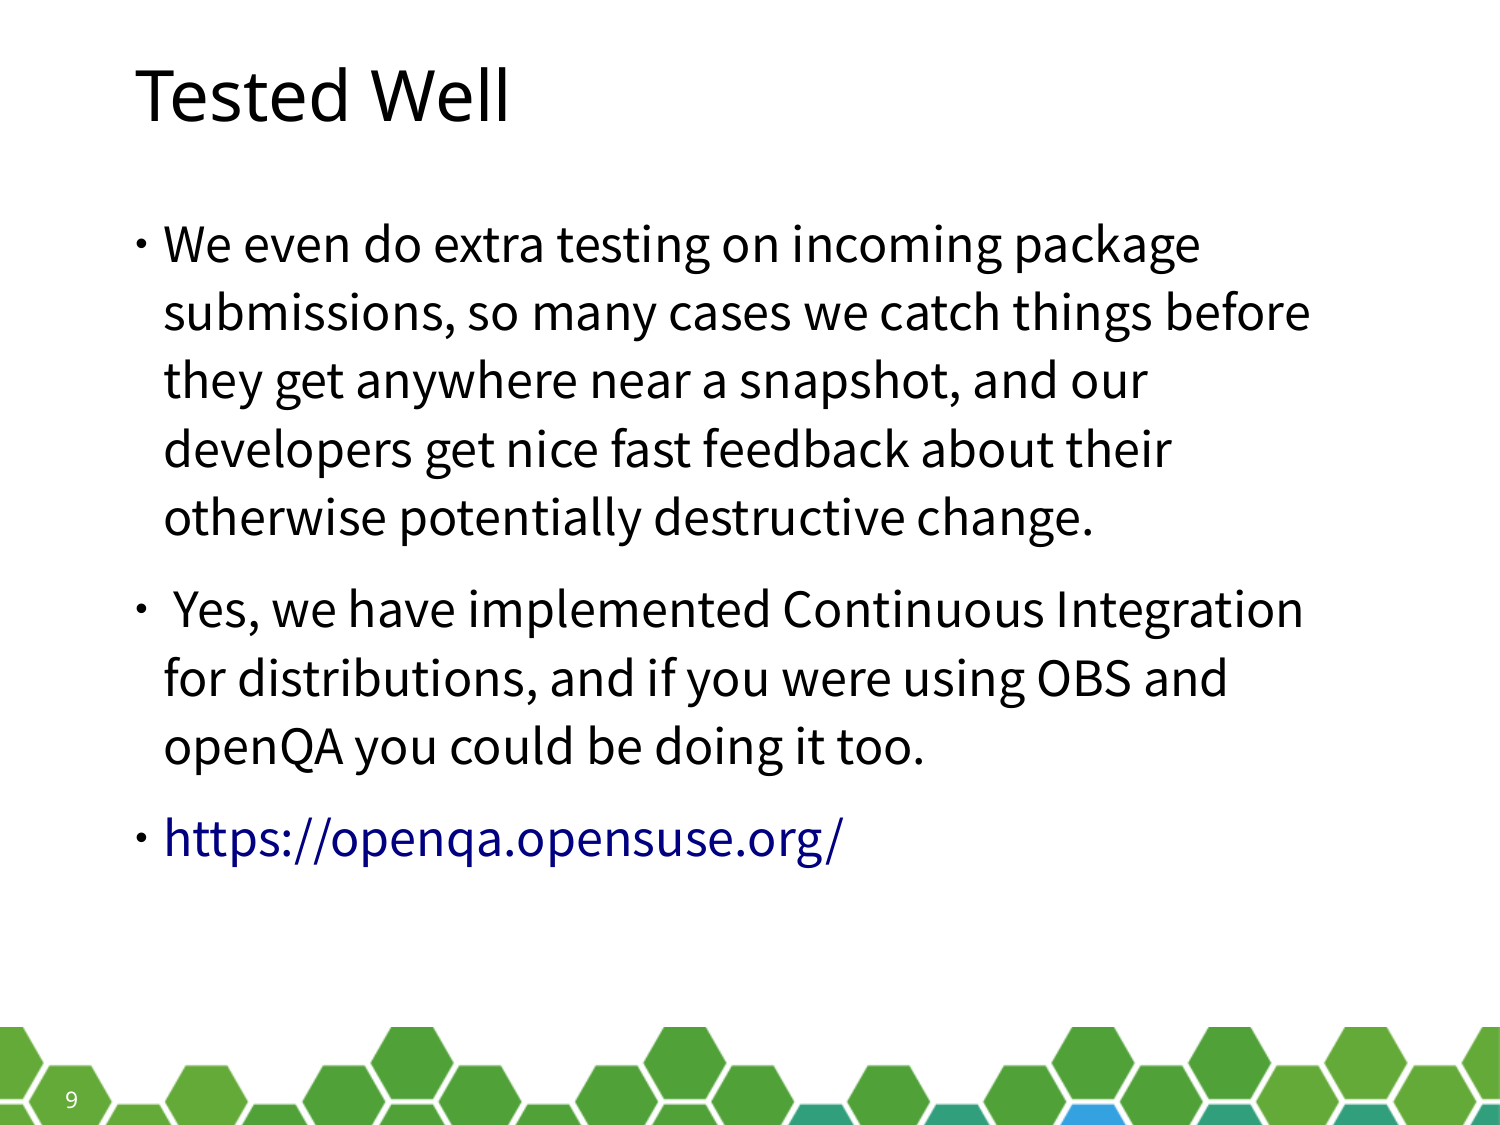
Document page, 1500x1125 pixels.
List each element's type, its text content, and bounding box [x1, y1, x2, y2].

picture [0, 1027, 1500, 1125]
title Tested Well [135, 12, 1372, 175]
list We even do extra testing on incoming package submissions, so many cases we catch things before they get anywhere near a snapshot, and our developers get nice fast feedback about their otherwise potentially destructive change. Yes, we have implemented Continuous Integration for distributions, and if you were using OBS and openQA you could be doing it too. https://openqa.opensuse.org/ [135, 208, 1372, 862]
